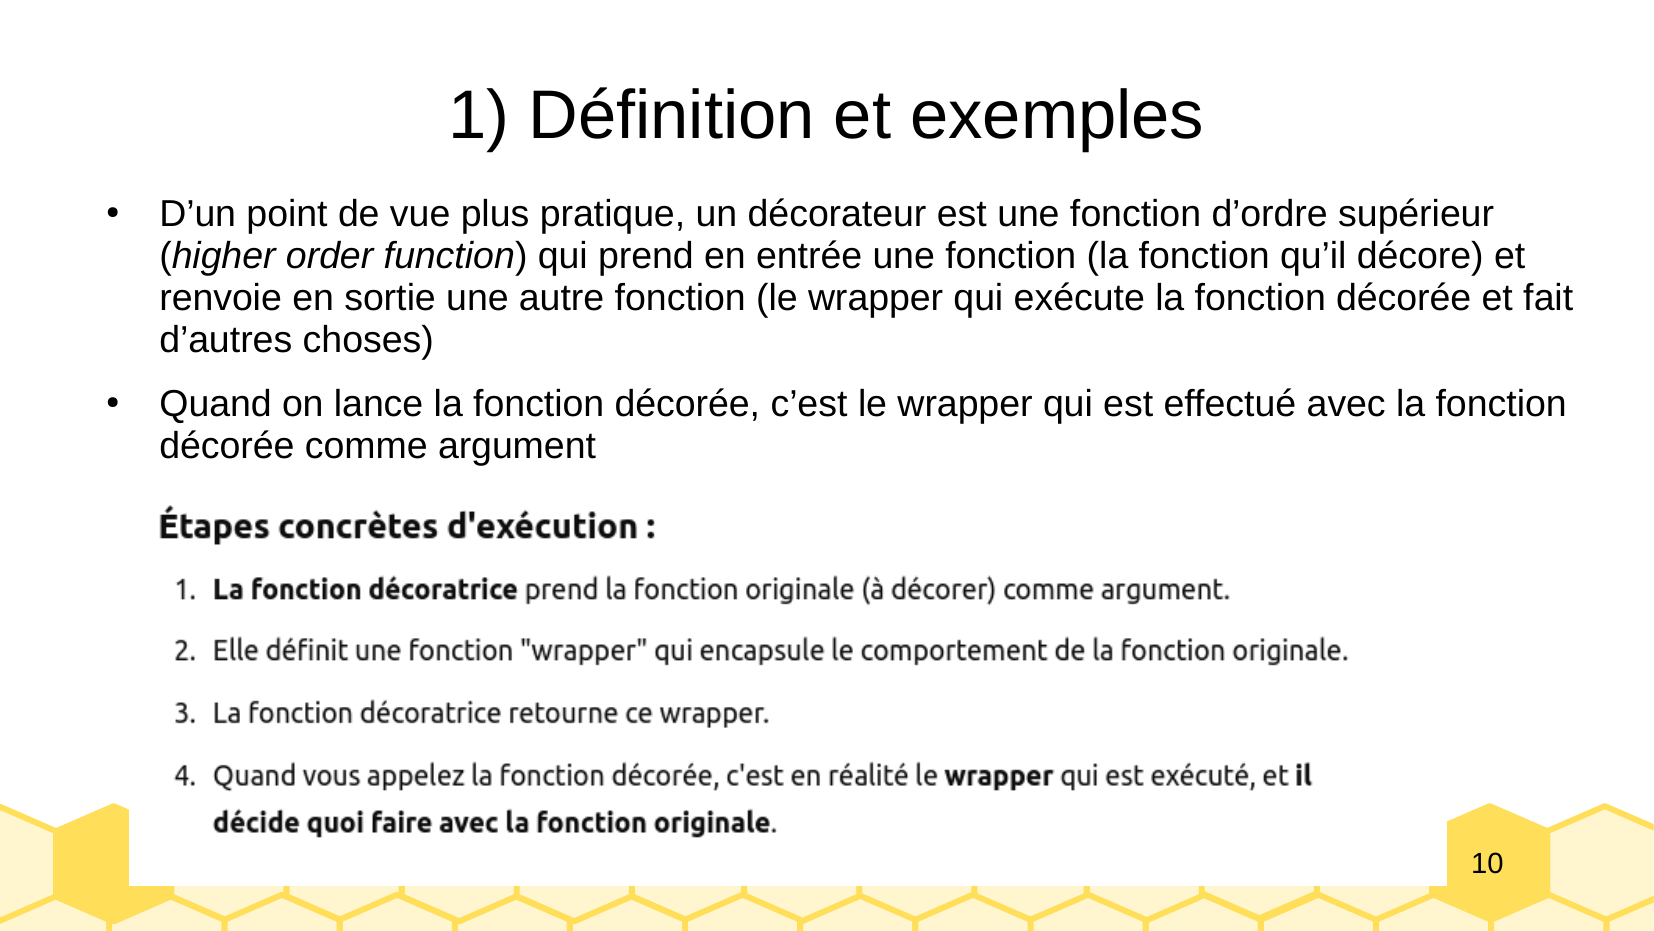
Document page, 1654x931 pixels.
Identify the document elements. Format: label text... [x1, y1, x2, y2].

list D’un point de vue plus pratique, un décorateur est une fonction d’ordre supérieur (higher order function) qui prend en entrée une fonction (la fonction qu’il décore) et renvoie en sortie une autre fonction (le wrapper qui exécute la fonction décorée et fait d’autres choses) Quand on lance la fonction décorée, c’est le wrapper qui est effectué avec la fonction décorée comme argument [88, 192, 1577, 732]
title 1) Définition et exemples [82, 37, 1571, 193]
picture [129, 479, 1447, 886]
